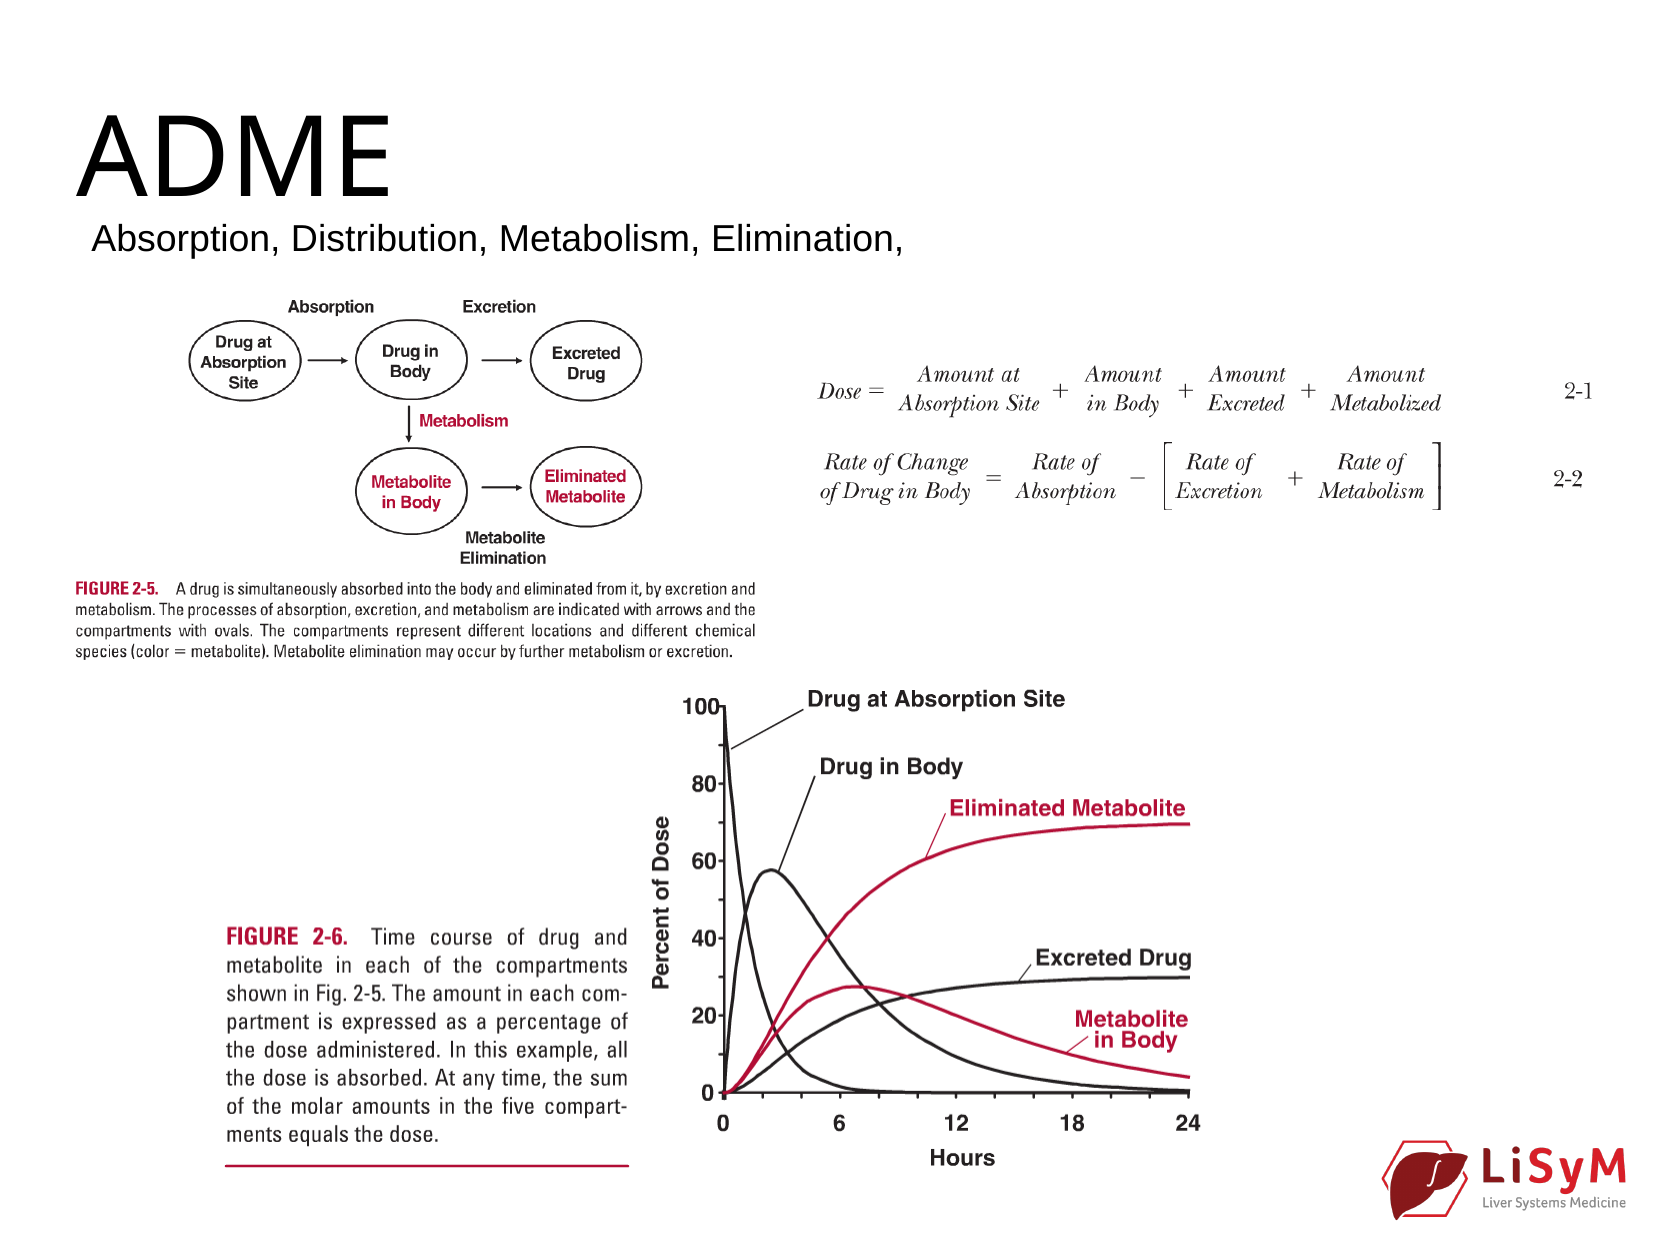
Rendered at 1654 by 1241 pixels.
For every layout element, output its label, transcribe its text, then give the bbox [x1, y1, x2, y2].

picture [799, 437, 1593, 511]
picture [75, 299, 755, 661]
title ADME [76, 49, 1565, 257]
picture [224, 689, 1201, 1168]
text_box Absorption, Distribution, Metabolism, Elimination, [76, 210, 931, 267]
picture [792, 350, 1606, 425]
picture [1380, 1139, 1627, 1222]
